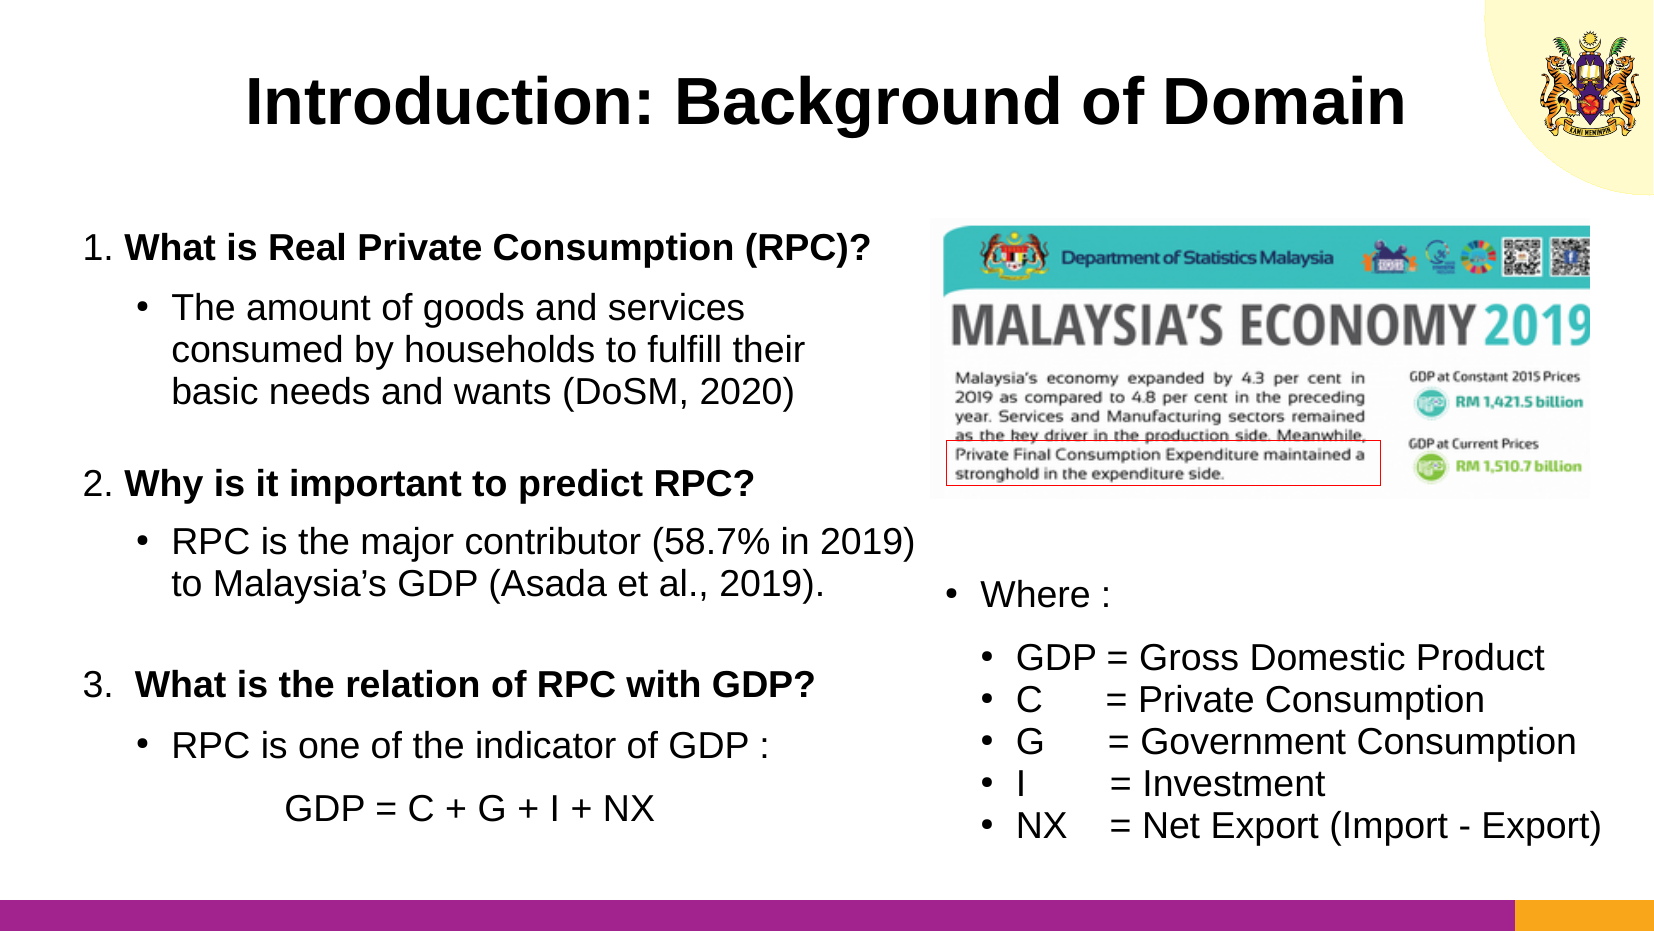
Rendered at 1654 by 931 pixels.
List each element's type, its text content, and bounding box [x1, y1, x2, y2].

picture [930, 218, 1591, 499]
text_box [1484, 0, 1654, 196]
subtitle 1. What is Real Private Consumption (RPC)? [82, 180, 901, 316]
text_box RPC is one of the indicator of GDP : GDP = C + G + I + NX [135, 671, 826, 882]
text_box The amount of goods and services consumed by households to fulfill their basic needs and wants (DoSM, 2020) [135, 282, 894, 418]
text_box RPC is the major contributor (58.7% in 2019) to Malaysia’s GDP (Asada et al., 2019). [135, 494, 946, 617]
text_box Where : GDP = Gross Domestic Product C = Private Consumption G = Government Consumption I = Investment NX = Net Export (Import - Export) [944, 558, 1614, 862]
text_box 3. What is the relation of RPC with GDP? [82, 617, 944, 753]
picture [1540, 30, 1642, 137]
text_box 2. Why is it important to predict RPC? [82, 416, 871, 552]
text_box [0, 900, 1654, 931]
text_box Introduction: Background of Domain [82, 37, 1557, 166]
